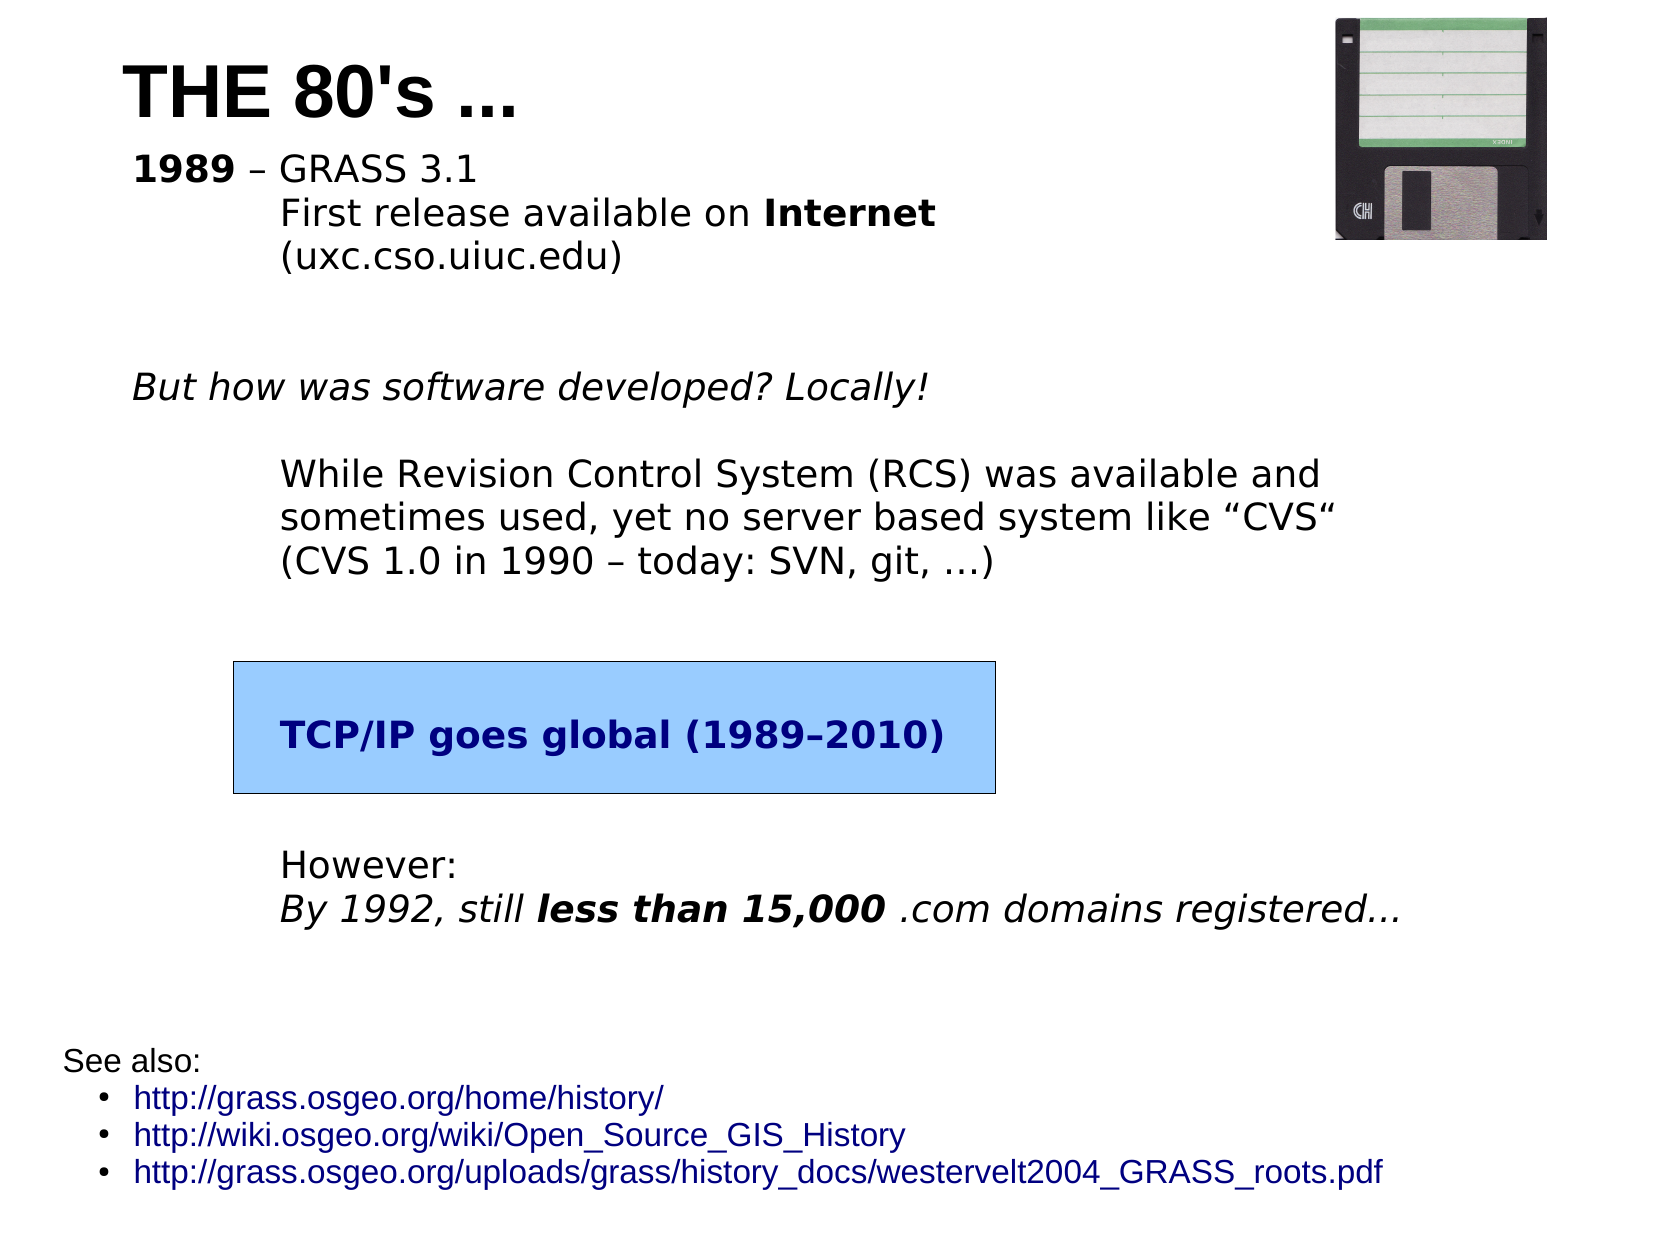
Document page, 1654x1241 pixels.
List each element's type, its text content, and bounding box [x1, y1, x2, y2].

text_box THE 80's ... [107, 41, 613, 154]
text_box 1989 – GRASS 3.1 First release available on Internet (uxc.cso.uiuc.edu) But how was software developed? Locally! While Revision Control System (RCS) was available and sometimes used, yet no server based system like “CVS“ (CVS 1.0 in 1990 – today: SVN, git, …) TCP/IP goes global (1989–2010) However: By 1992, still less than 15,000 .com domains registered... [117, 140, 1529, 983]
picture [1335, 17, 1547, 240]
text_box See also: http://grass.osgeo.org/home/history/ http://wiki.osgeo.org/wiki/Open_Source_GIS_History http://grass.osgeo.org/uploads/grass/history_docs/westervelt2004_GRASS_roots.pdf [48, 1035, 1541, 1216]
